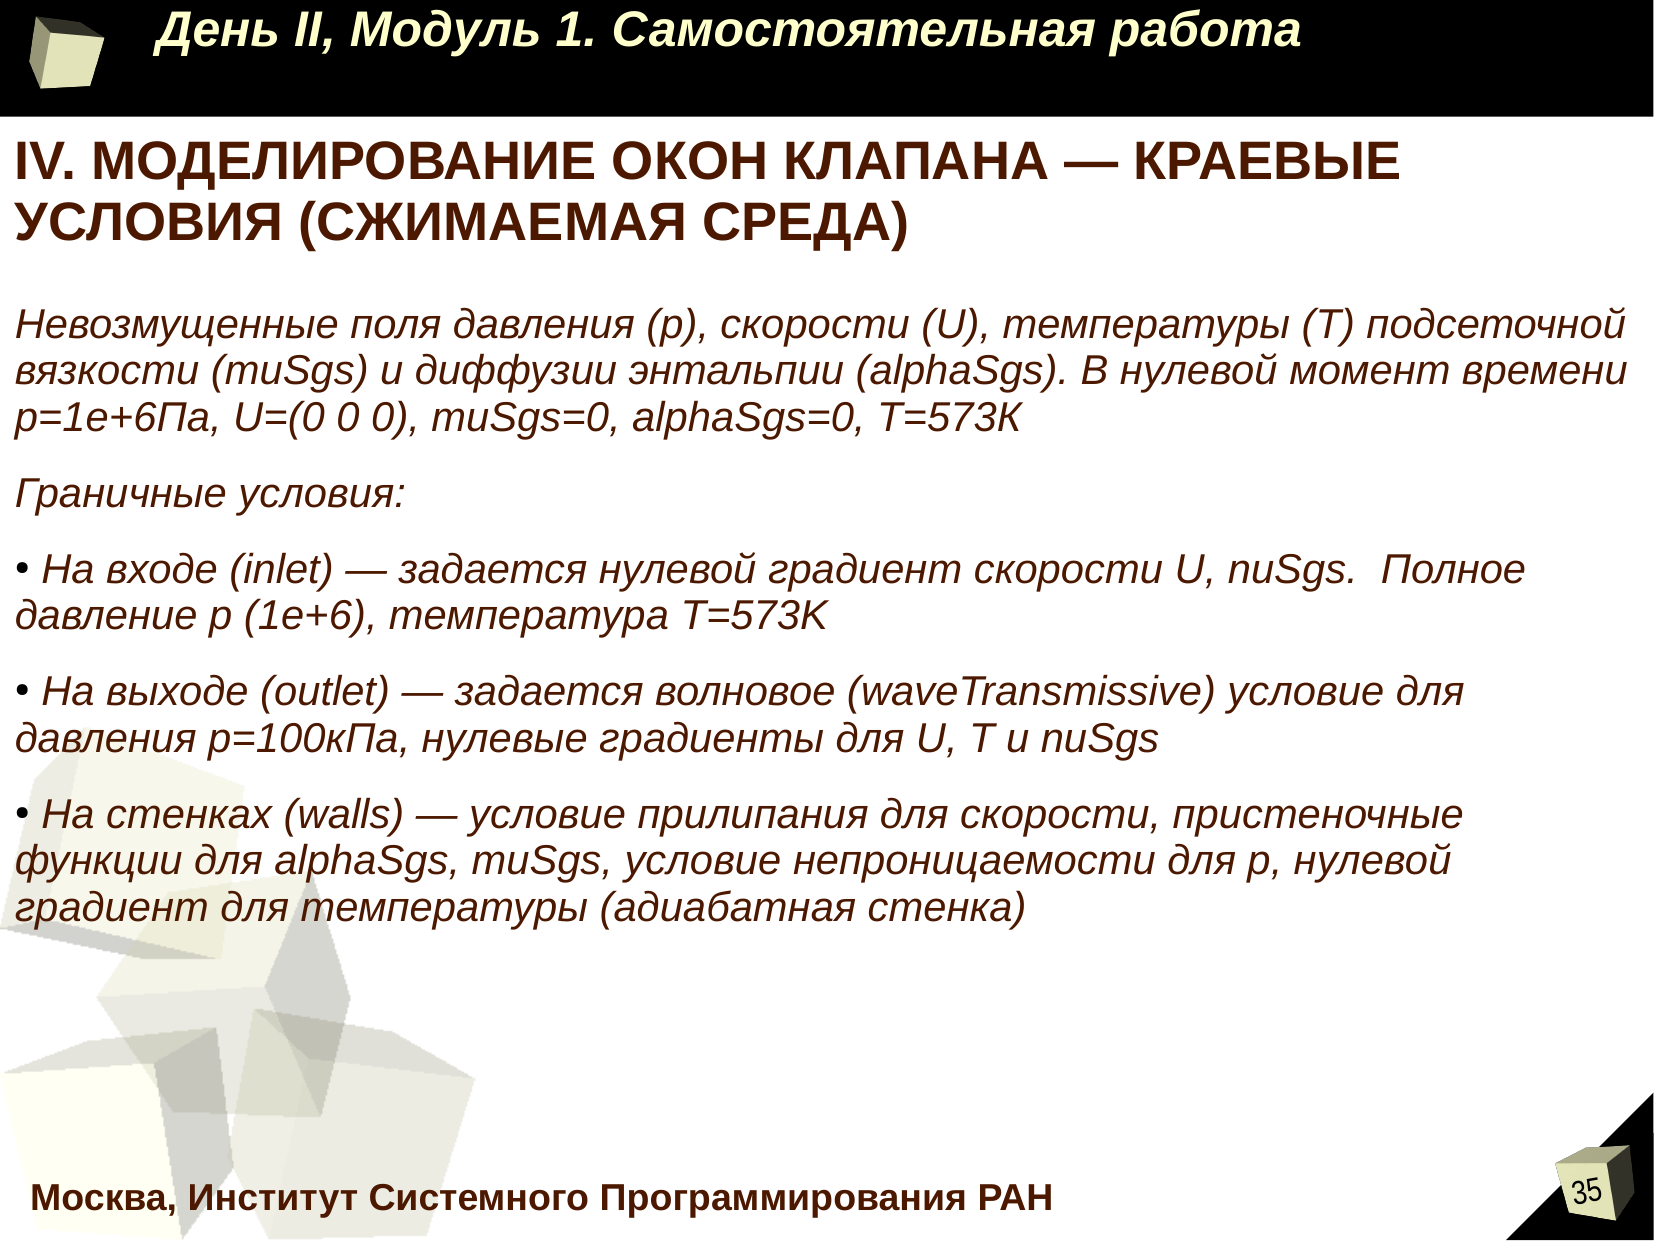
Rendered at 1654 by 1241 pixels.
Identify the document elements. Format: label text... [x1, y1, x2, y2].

text_box Невозмущенные поля давления (p), скорости (U), температуры (T) подсеточной вязкости (muSgs) и диффузии энтальпии (alphaSgs). В нулевой момент времени p=1e+6Па, U=(0 0 0), muSgs=0, alphaSgs=0, T=573К Граничные условия: На входе (inlet) — задается нулевой градиент скорости U, nuSgs. Полное давление p (1e+6), температура T=573K На выходе (outlet) — задается волновое (waveTransmissive) условие для давления p=100кПа, нулевые градиенты для U, T и nuSgs На стенках (walls) — условие прилипания для скорости, пристеночные функции для alphaSgs, muSgs, условие непроницаемости для p, нулевой градиент для температуры (адиабатная стенка) [0, 293, 1654, 938]
picture [464, 1193, 472, 1198]
picture [0, 938, 477, 1241]
text_box IV. МОДЕЛИРОВАНИЕ ОКОН КЛАПАНА — КРАЕВЫЕ УСЛОВИЯ (СЖИМАЕМАЯ СРЕДА) [0, 123, 1654, 260]
